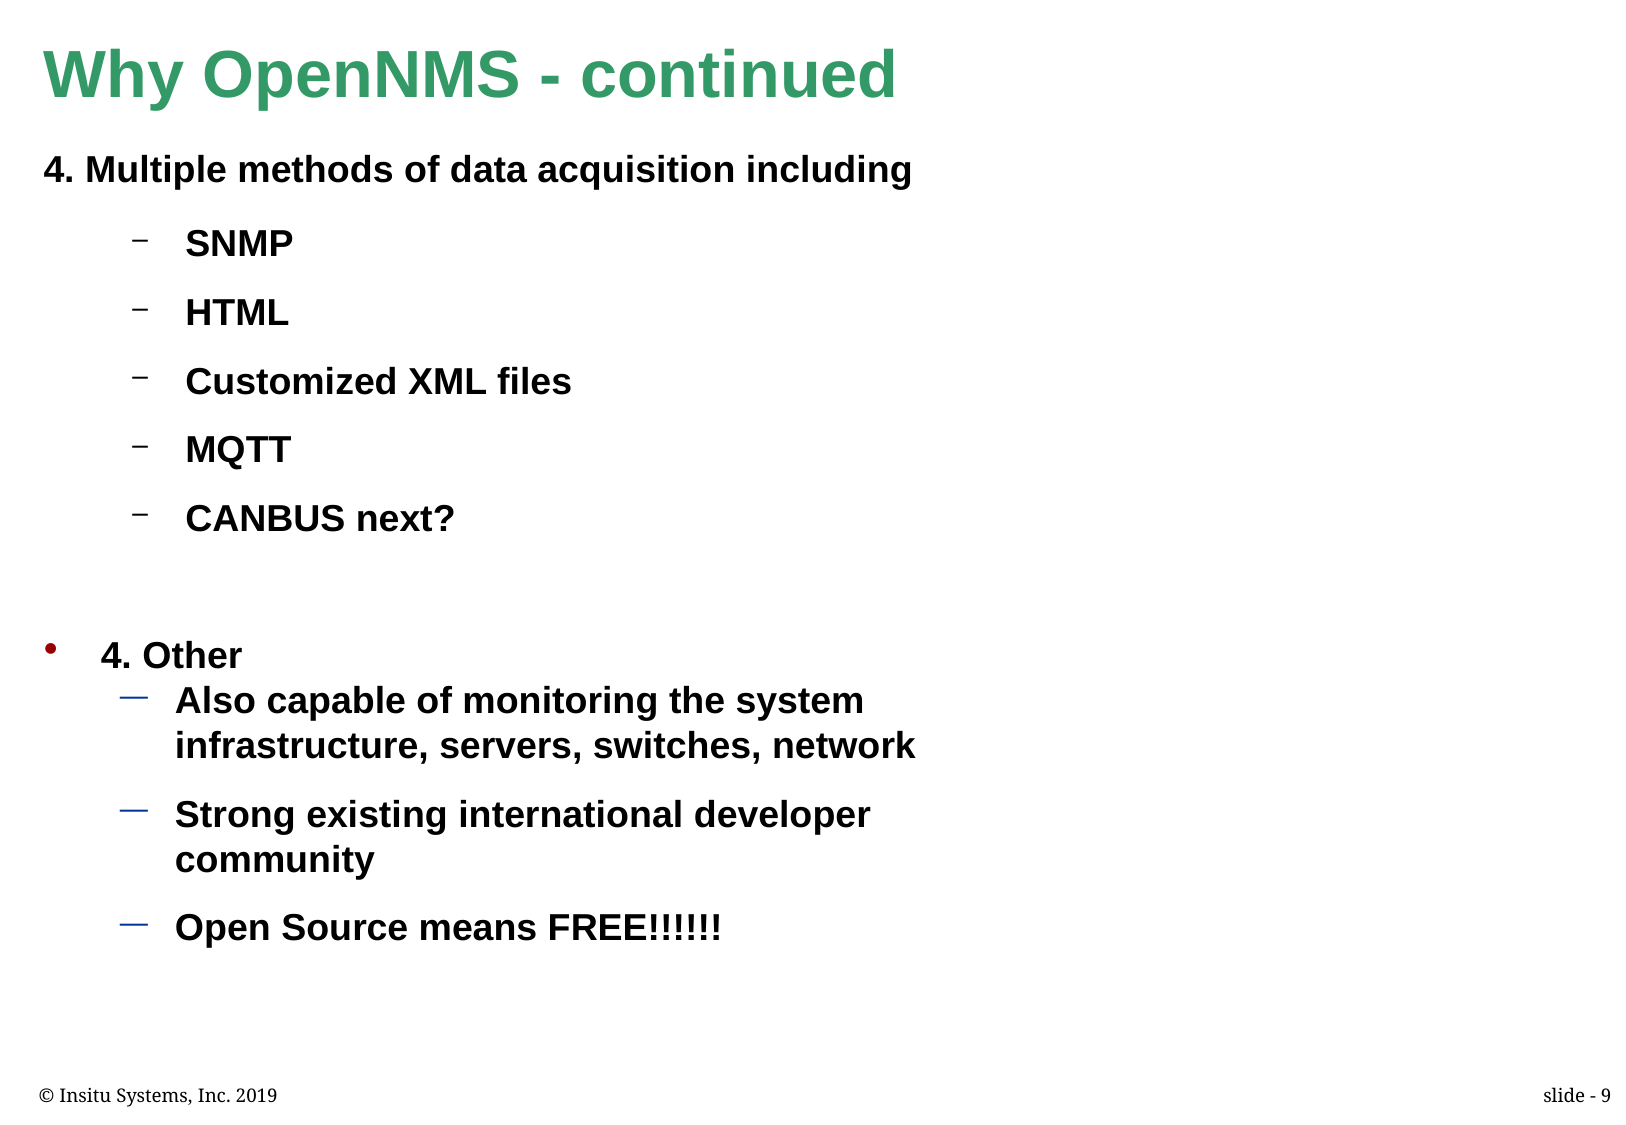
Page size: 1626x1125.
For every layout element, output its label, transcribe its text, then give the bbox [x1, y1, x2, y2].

list 4. Multiple methods of data acquisition including SNMP HTML Customized XML files MQTT CANBUS next? 4. Other Also capable of monitoring the system infrastructure, servers, switches, network Strong existing international developer community Open Source means FREE!!!!!! [28, 137, 1073, 1033]
title Why OpenNMS - continued [28, 34, 1167, 105]
